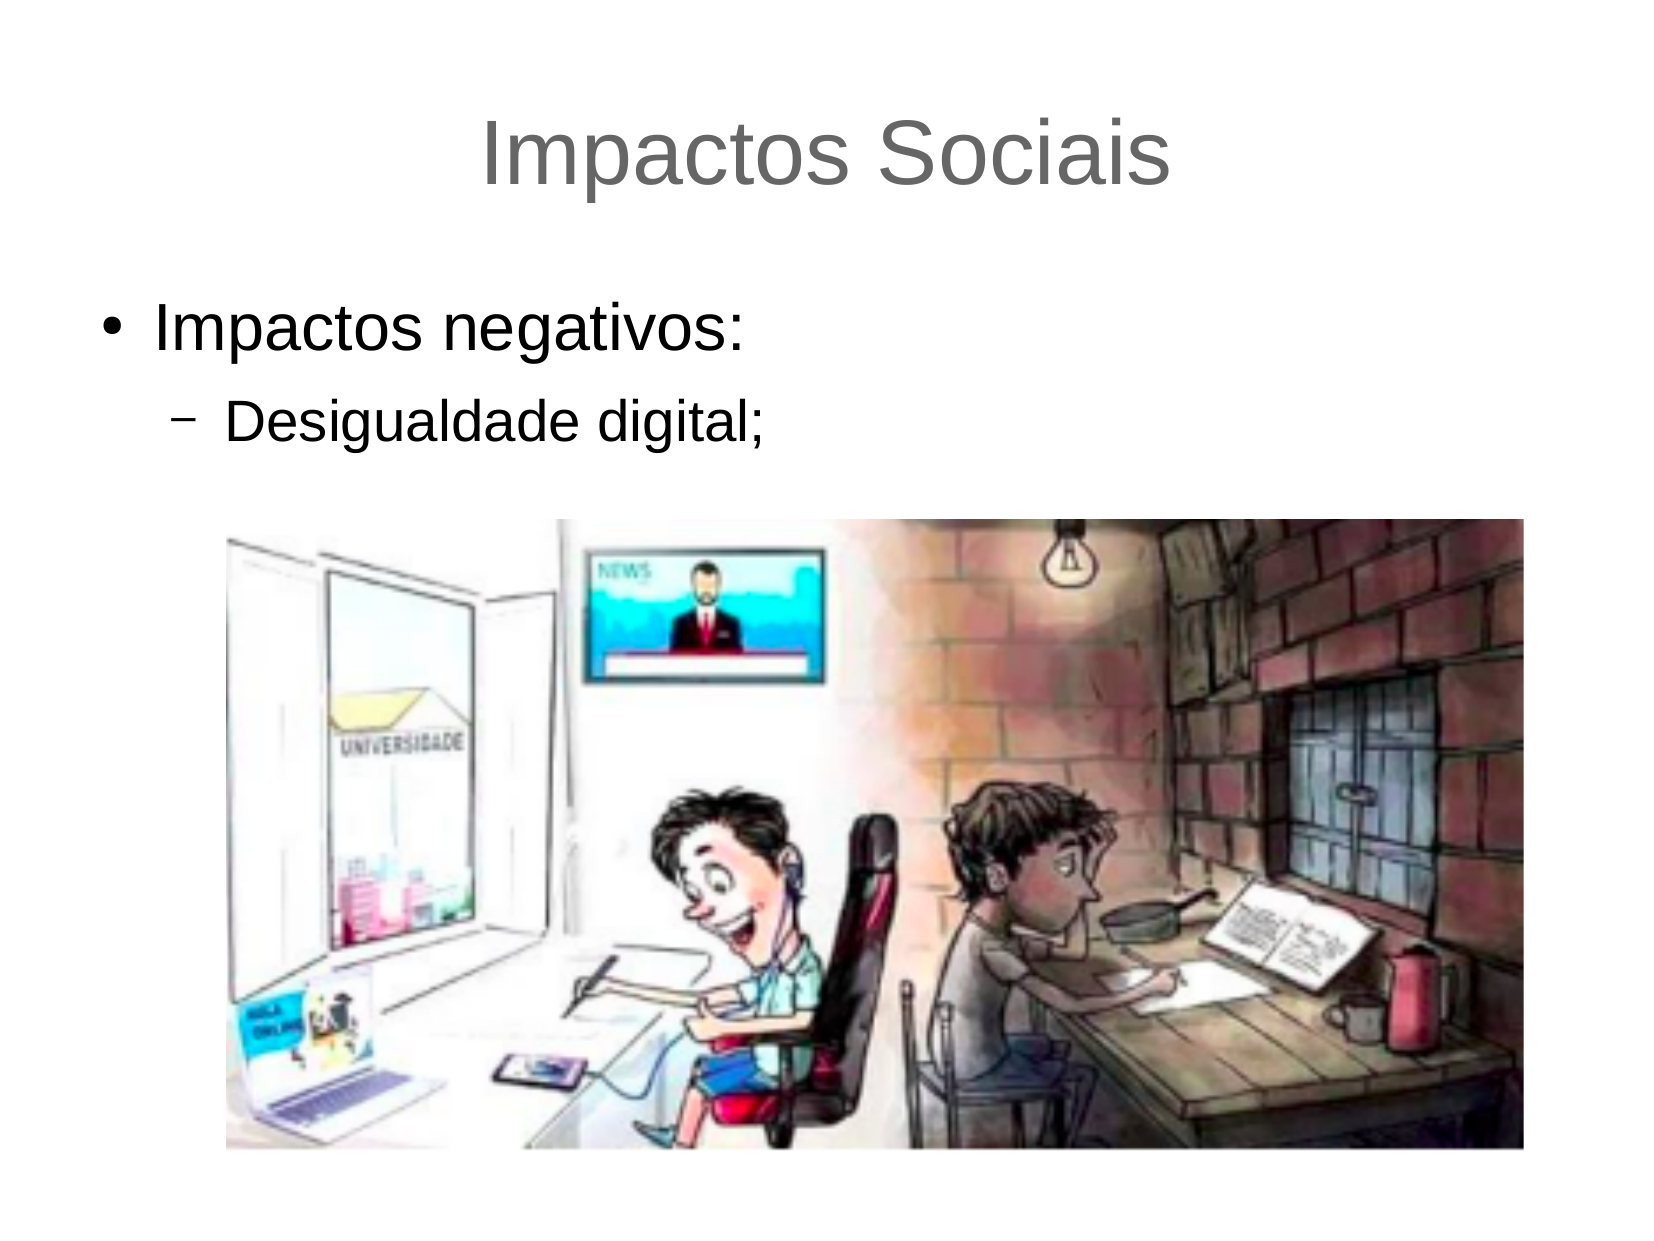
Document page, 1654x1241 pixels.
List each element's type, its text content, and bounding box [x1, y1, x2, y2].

title Impactos Sociais [82, 49, 1571, 257]
picture [226, 519, 1524, 1157]
list Impactos negativos: Desigualdade digital; [82, 290, 1571, 1158]
